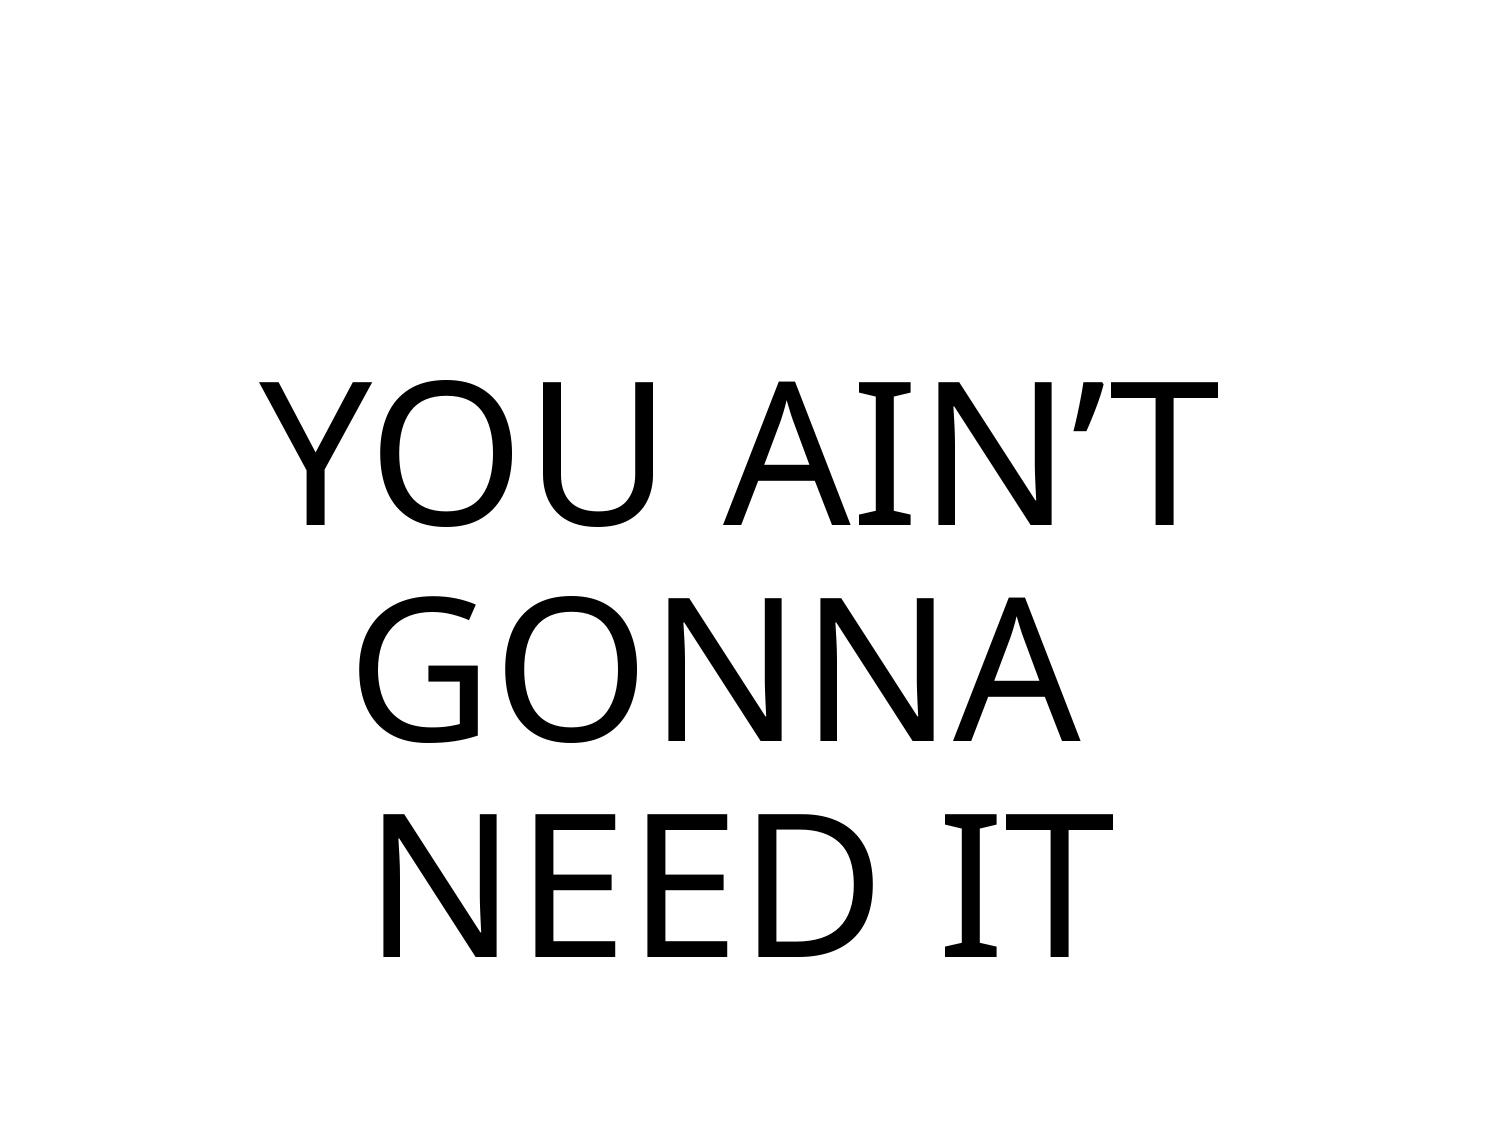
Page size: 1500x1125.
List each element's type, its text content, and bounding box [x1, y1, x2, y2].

title YOU AIN’T GONNA NEED IT [103, 345, 1379, 738]
